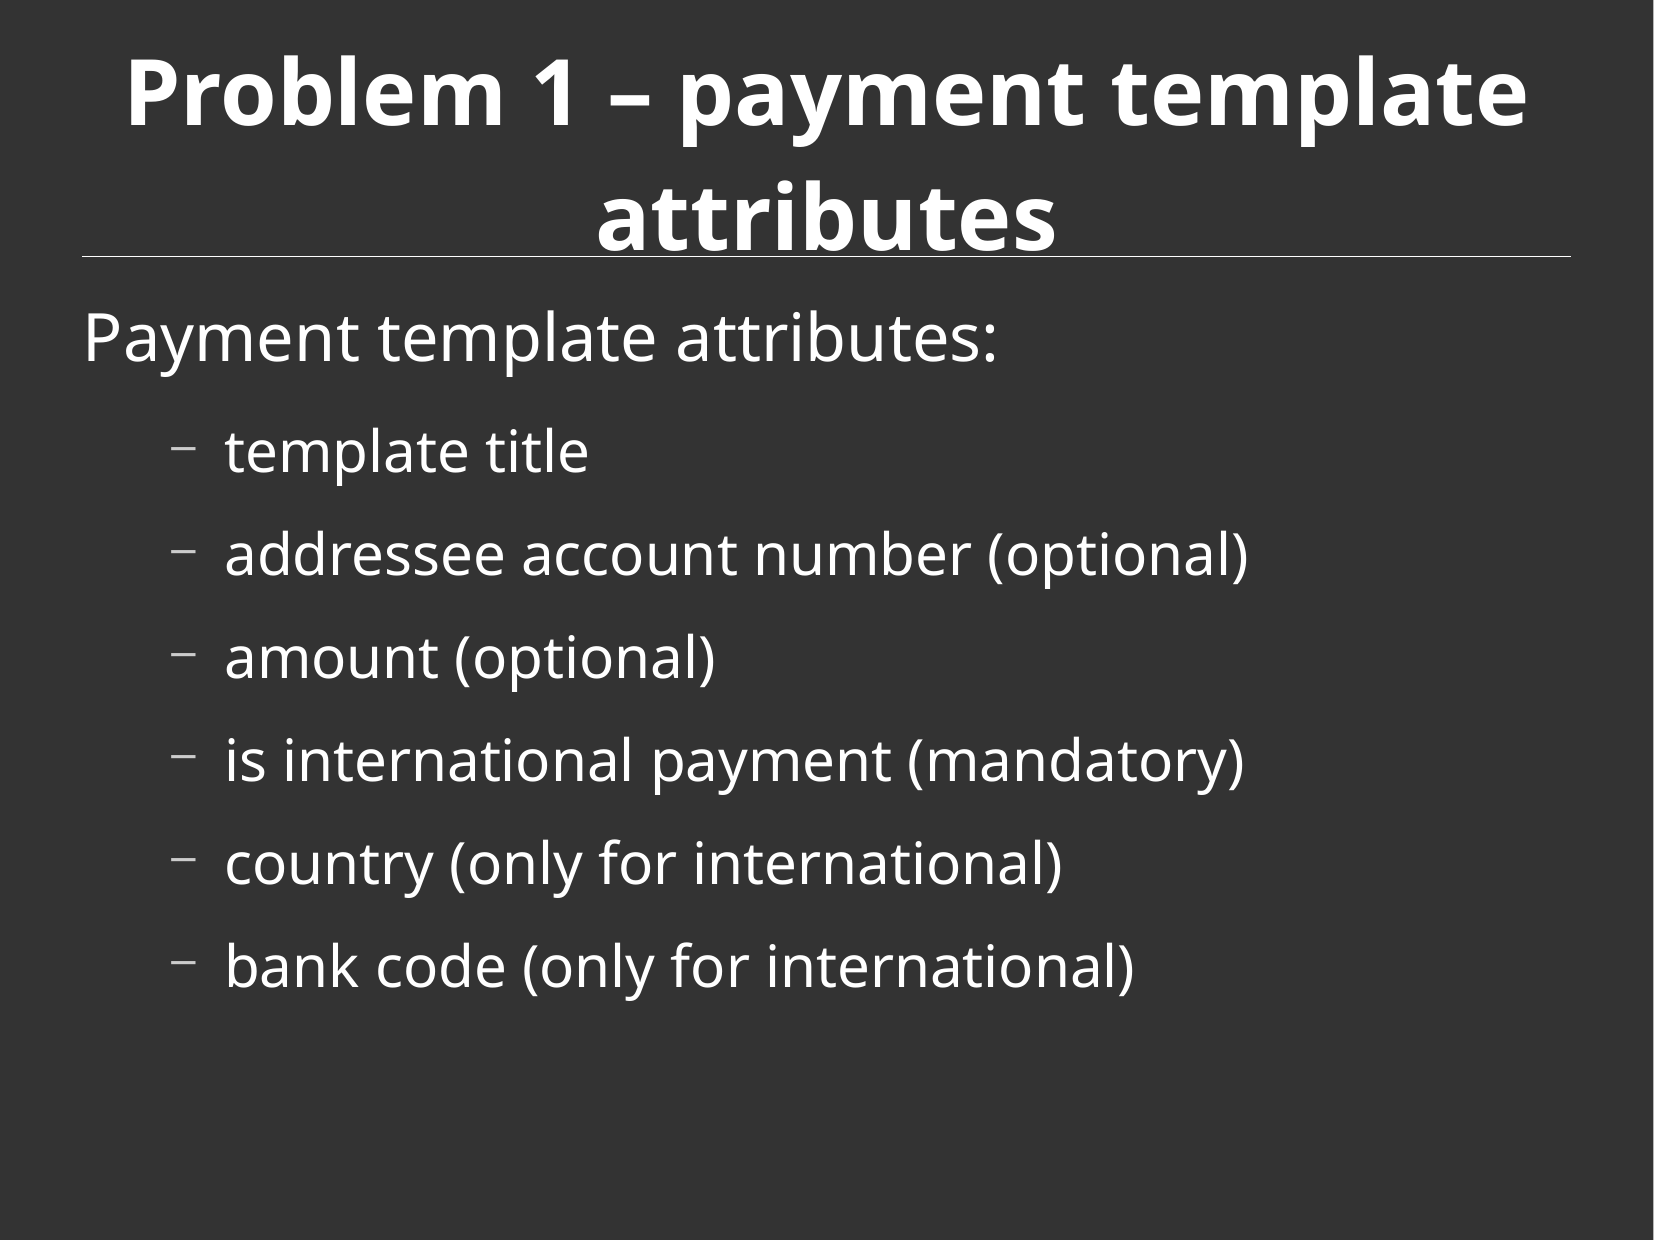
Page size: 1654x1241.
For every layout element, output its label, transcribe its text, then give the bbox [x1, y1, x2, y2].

list Payment template attributes: template title addressee account number (optional) amount (optional) is international payment (mandatory) country (only for international) bank code (only for international) [82, 290, 1571, 1010]
title Problem 1 – payment template attributes [82, 45, 1571, 260]
